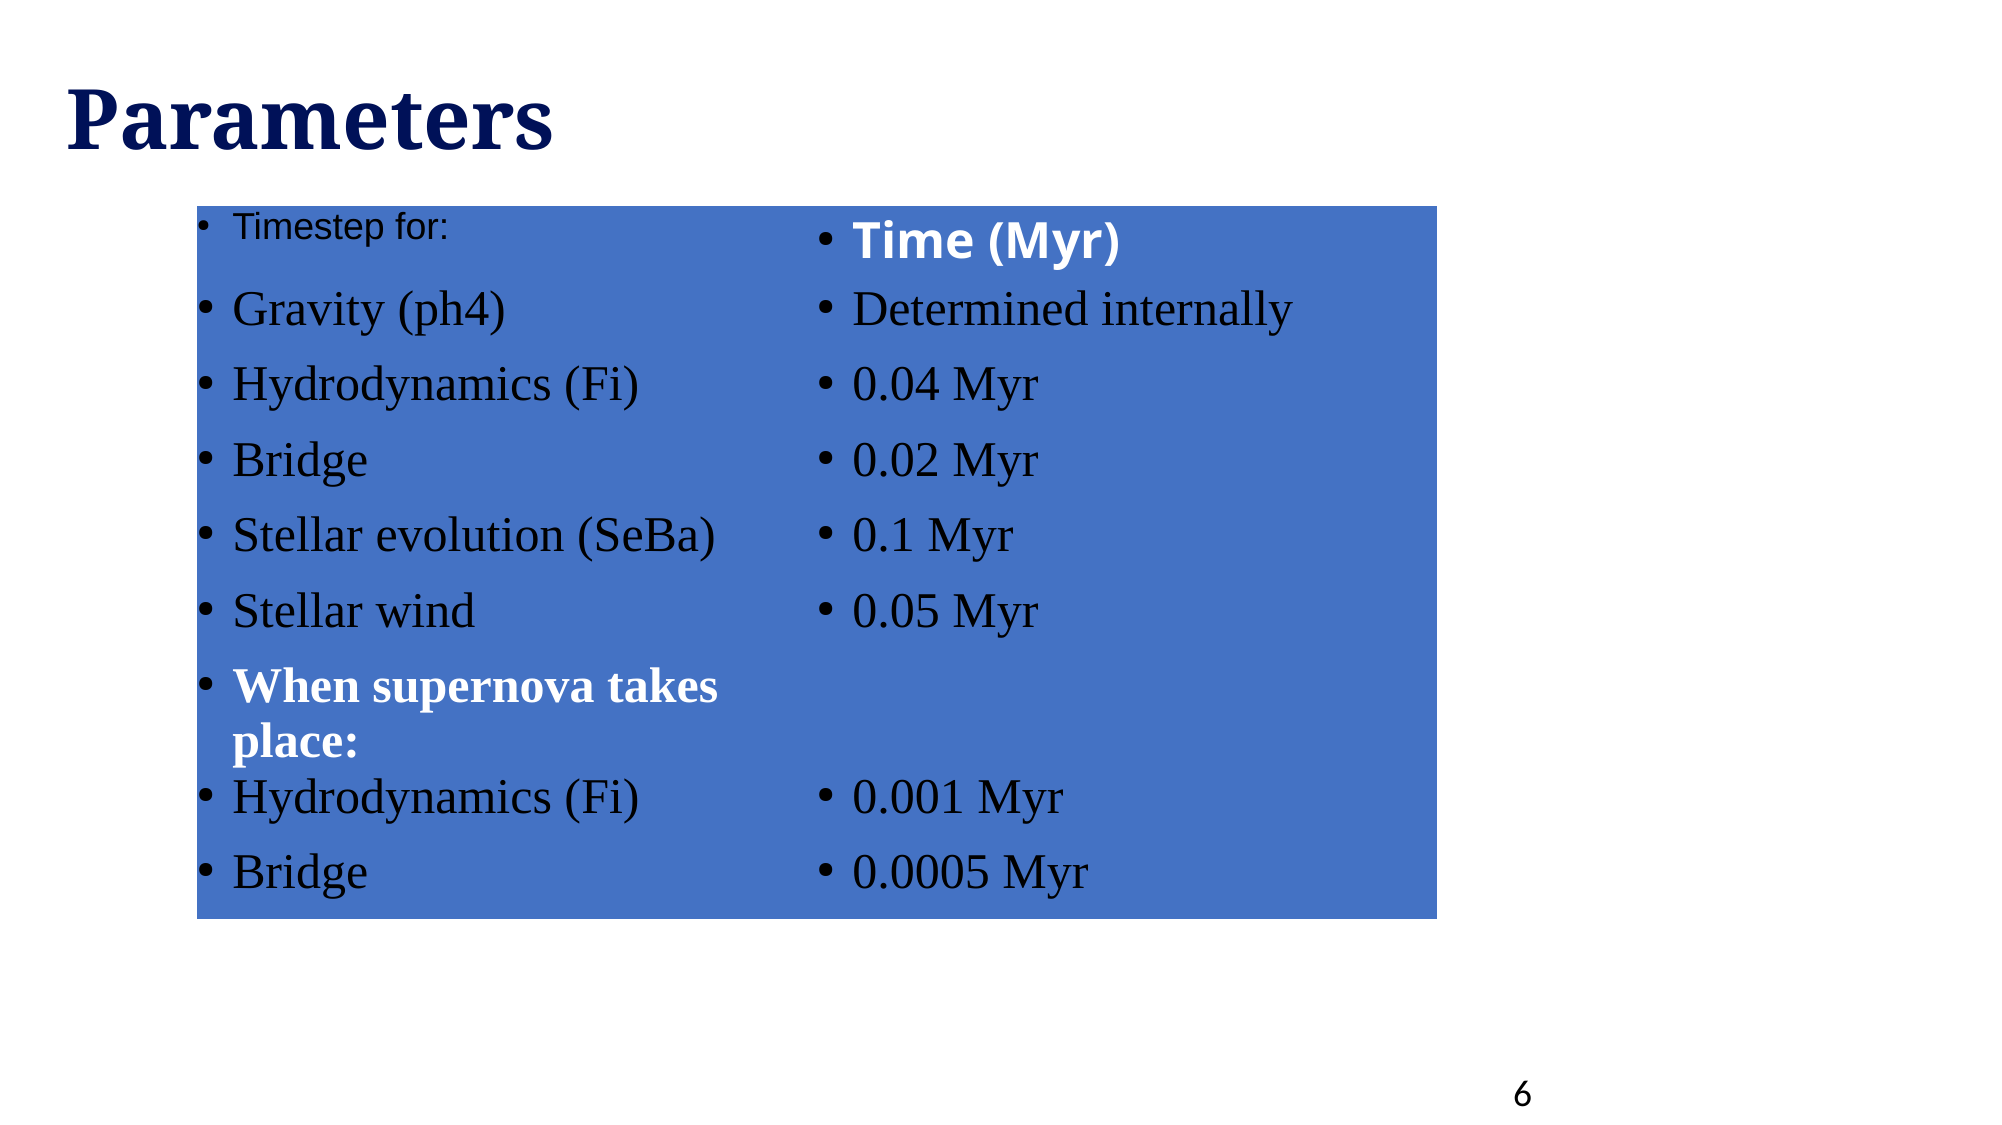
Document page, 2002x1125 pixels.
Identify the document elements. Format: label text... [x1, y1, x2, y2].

table_cell 0.05 Myr [817, 583, 1437, 658]
table_cell Hydrodynamics (Fi) [197, 769, 817, 844]
table_cell 0.02 Myr [817, 432, 1437, 507]
table_cell 0.0005 Myr [817, 844, 1437, 919]
table_header Timestep for: [197, 206, 817, 281]
table_cell Stellar evolution (SeBa) [197, 507, 817, 583]
table_cell [817, 658, 1437, 769]
table_cell 0.1 Myr [817, 507, 1437, 583]
text_box 6 [1498, 1061, 1949, 1122]
table_cell Determined internally [817, 281, 1437, 356]
table_cell 0.001 Myr [817, 769, 1437, 844]
table_cell Hydrodynamics (Fi) [197, 356, 817, 432]
table_header Time (Myr) [817, 206, 1437, 281]
table_cell When supernova takes place: [197, 658, 817, 769]
table_cell Gravity (ph4) [197, 281, 817, 356]
title Parameters [66, 66, 1935, 138]
table_cell 0.04 Myr [817, 356, 1437, 432]
table_cell Stellar wind [197, 583, 817, 658]
table_cell Bridge [197, 432, 817, 507]
table_cell Bridge [197, 844, 817, 919]
list [66, 205, 1190, 993]
